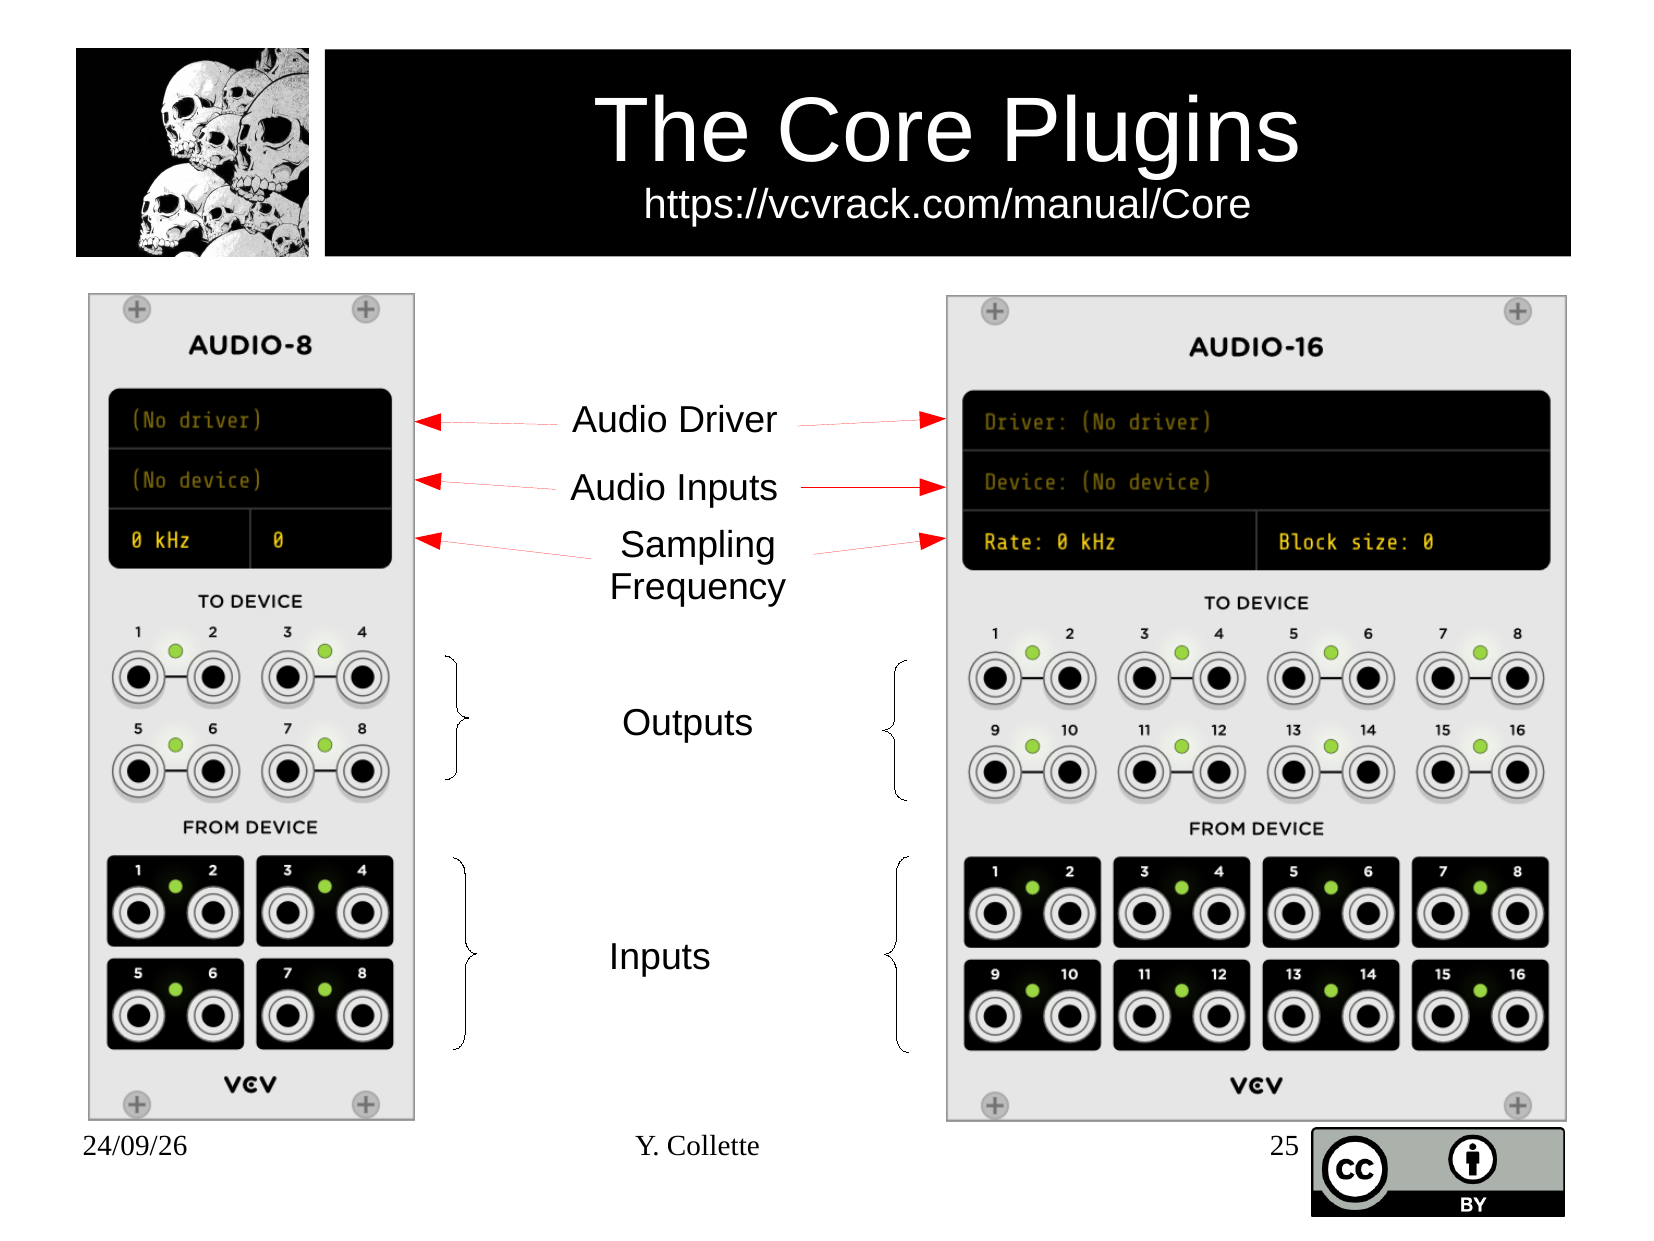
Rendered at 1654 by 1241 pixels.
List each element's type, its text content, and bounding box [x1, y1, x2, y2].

text_box Audio Inputs [555, 459, 801, 515]
picture [1311, 1127, 1565, 1217]
text_box Sampling Frequency [533, 515, 863, 615]
picture [76, 48, 309, 257]
text_box Inputs [594, 928, 764, 986]
picture [88, 293, 415, 1121]
text_box Outputs [607, 694, 786, 756]
picture [946, 295, 1567, 1122]
title The Core Plugins https://vcvrack.com/manual/Core [324, 49, 1571, 257]
text_box Audio Driver [557, 390, 822, 448]
